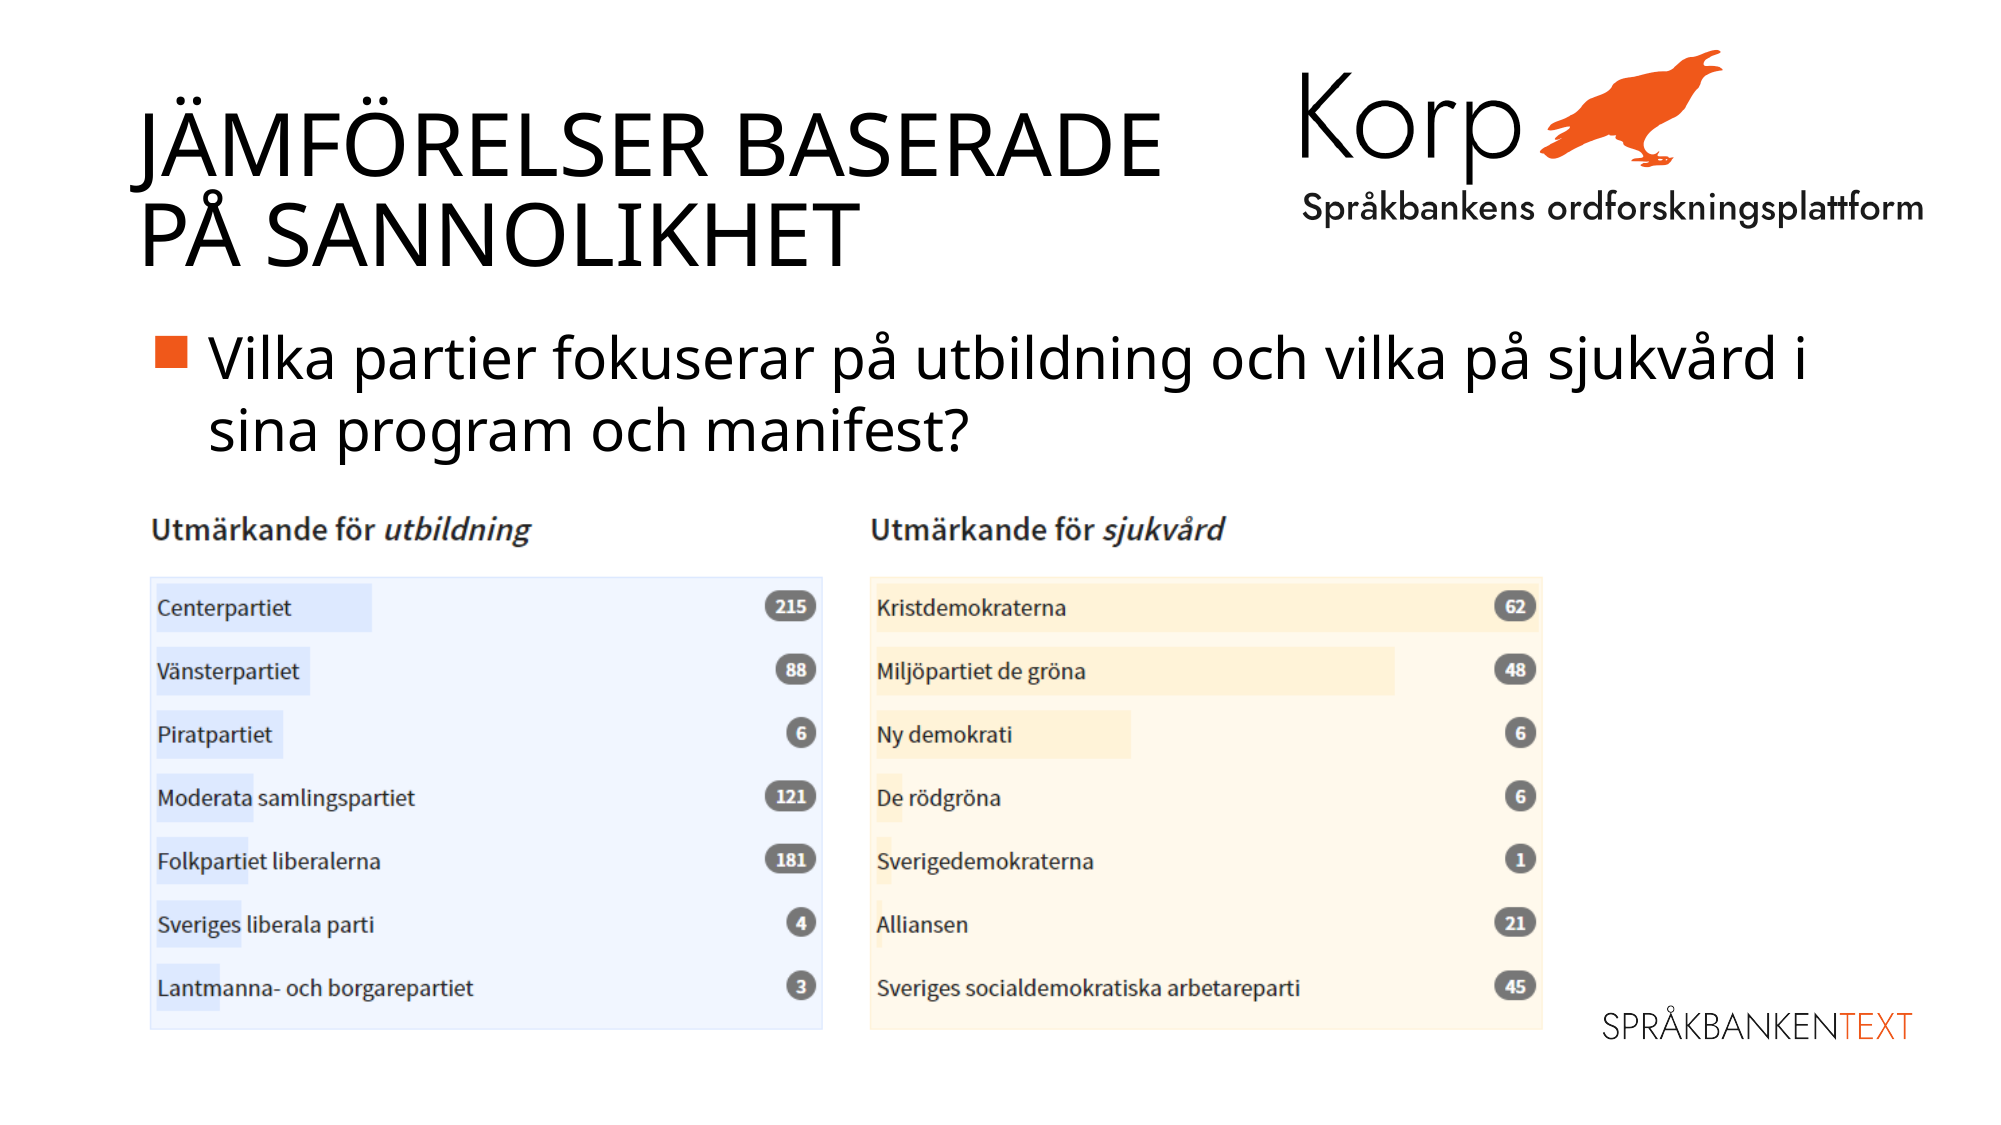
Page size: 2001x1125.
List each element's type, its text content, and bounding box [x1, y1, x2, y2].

picture [142, 492, 1578, 1034]
picture [1291, 29, 1938, 241]
list Vilka partier fokuserar på utbildning och vilka på sjukvård i sina program och manifest? [137, 322, 1861, 945]
picture [1600, 998, 1959, 1125]
title Jämförelser baserade på sannolikhet [137, 99, 1863, 290]
